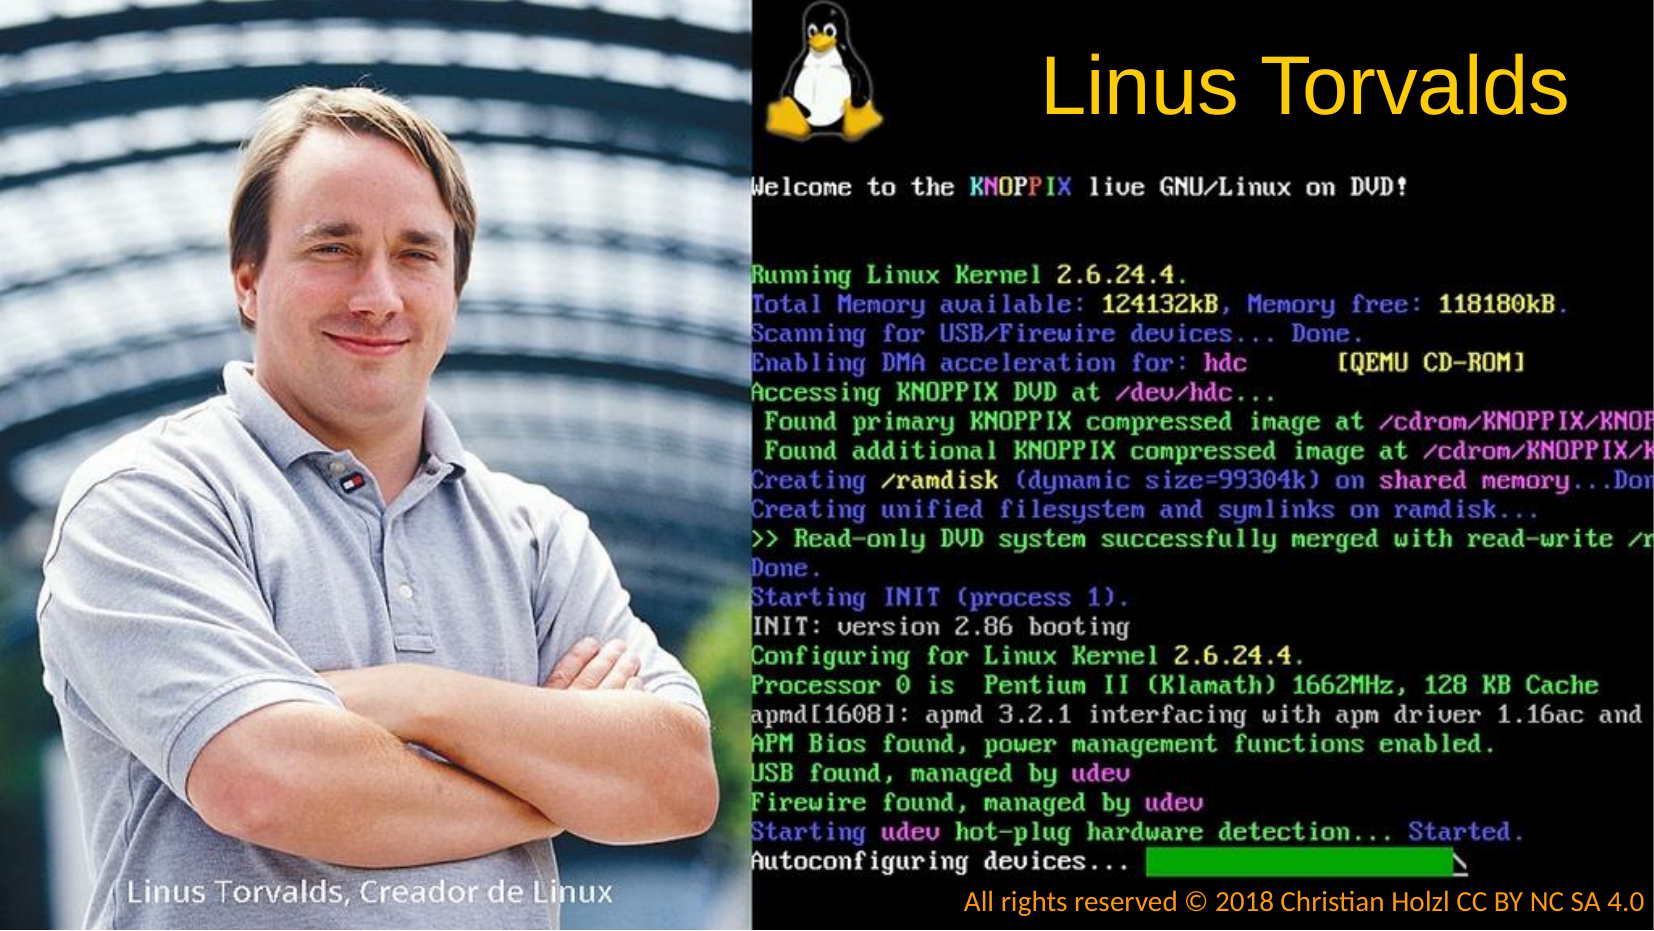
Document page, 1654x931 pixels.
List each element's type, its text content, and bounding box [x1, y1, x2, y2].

text_box All rights reserved © 2018 Christian Holzl CC BY NC SA 4.0 [945, 885, 1645, 924]
picture [0, 0, 1654, 931]
title Linus Torvalds [82, 0, 1571, 173]
